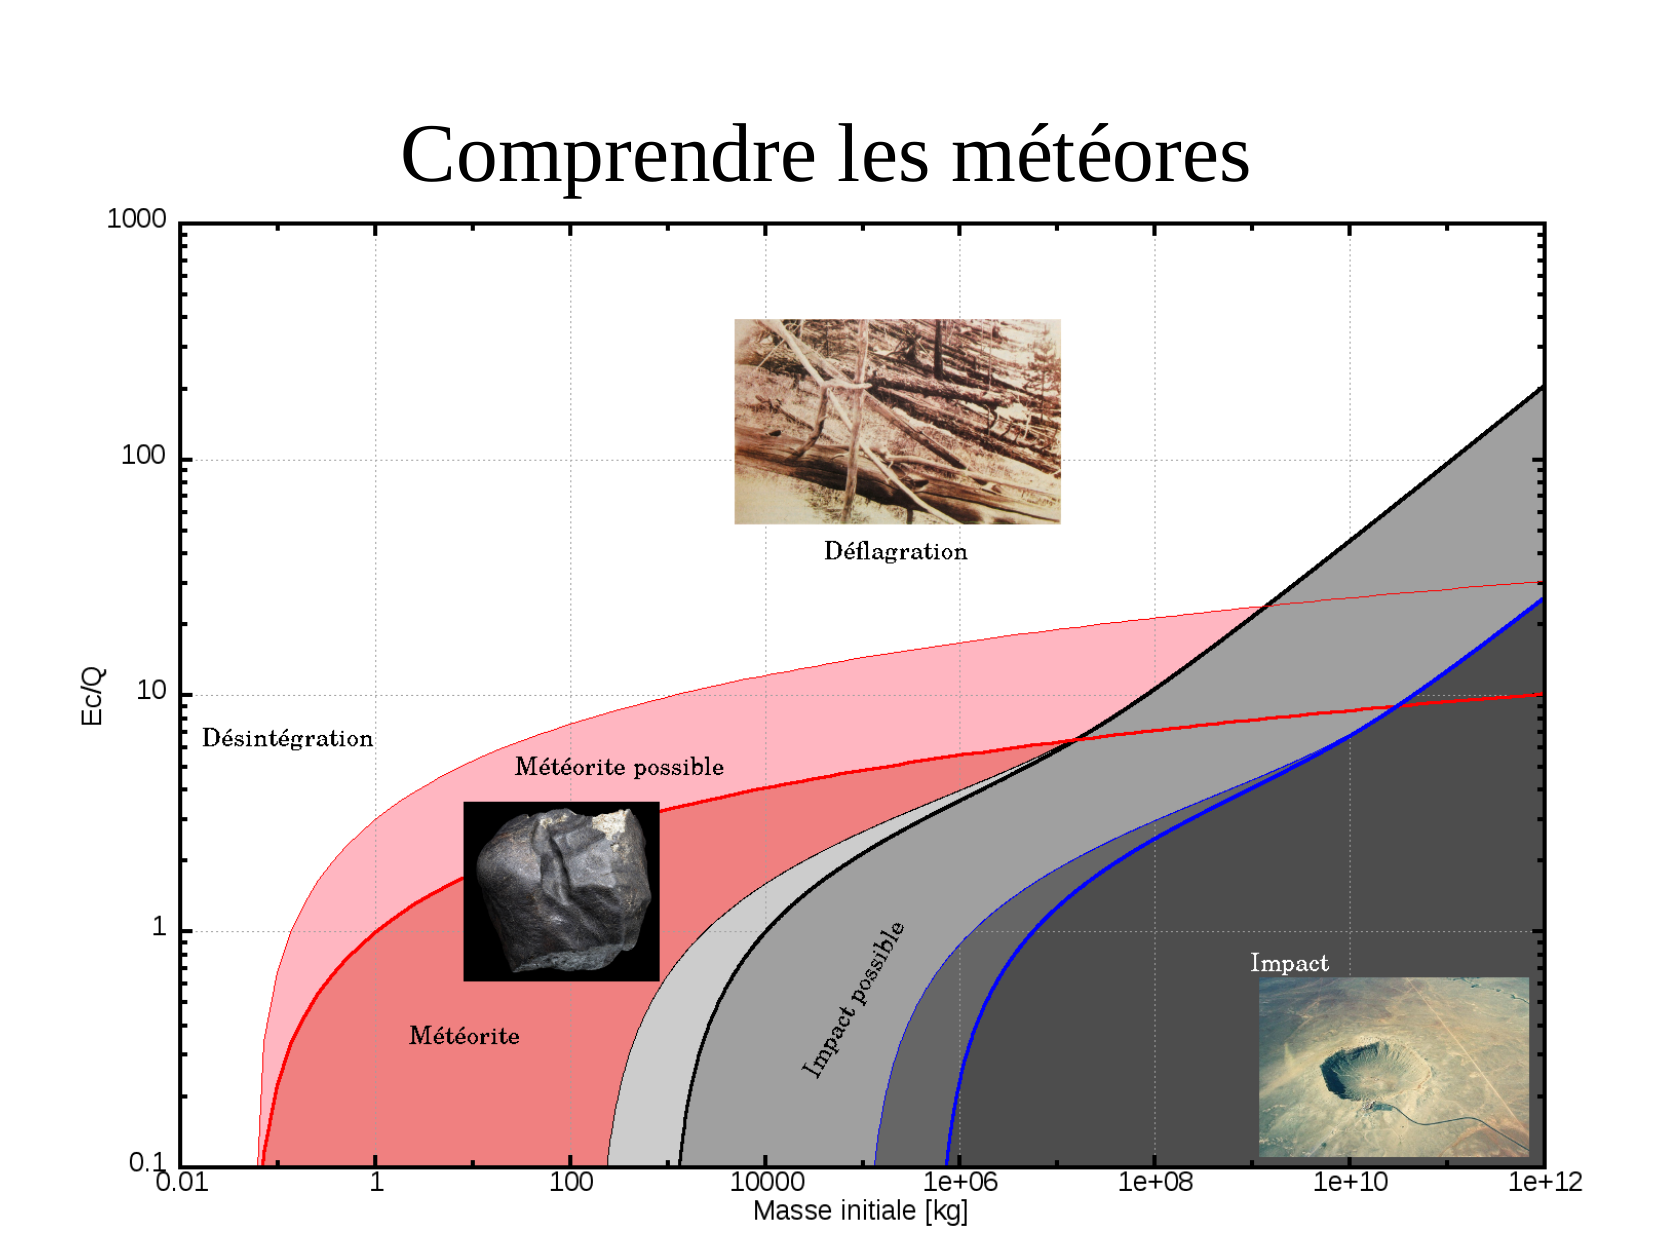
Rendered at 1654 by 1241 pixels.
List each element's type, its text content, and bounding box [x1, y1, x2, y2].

title Comprendre les météores [82, 49, 1571, 203]
picture [57, 203, 1597, 1231]
